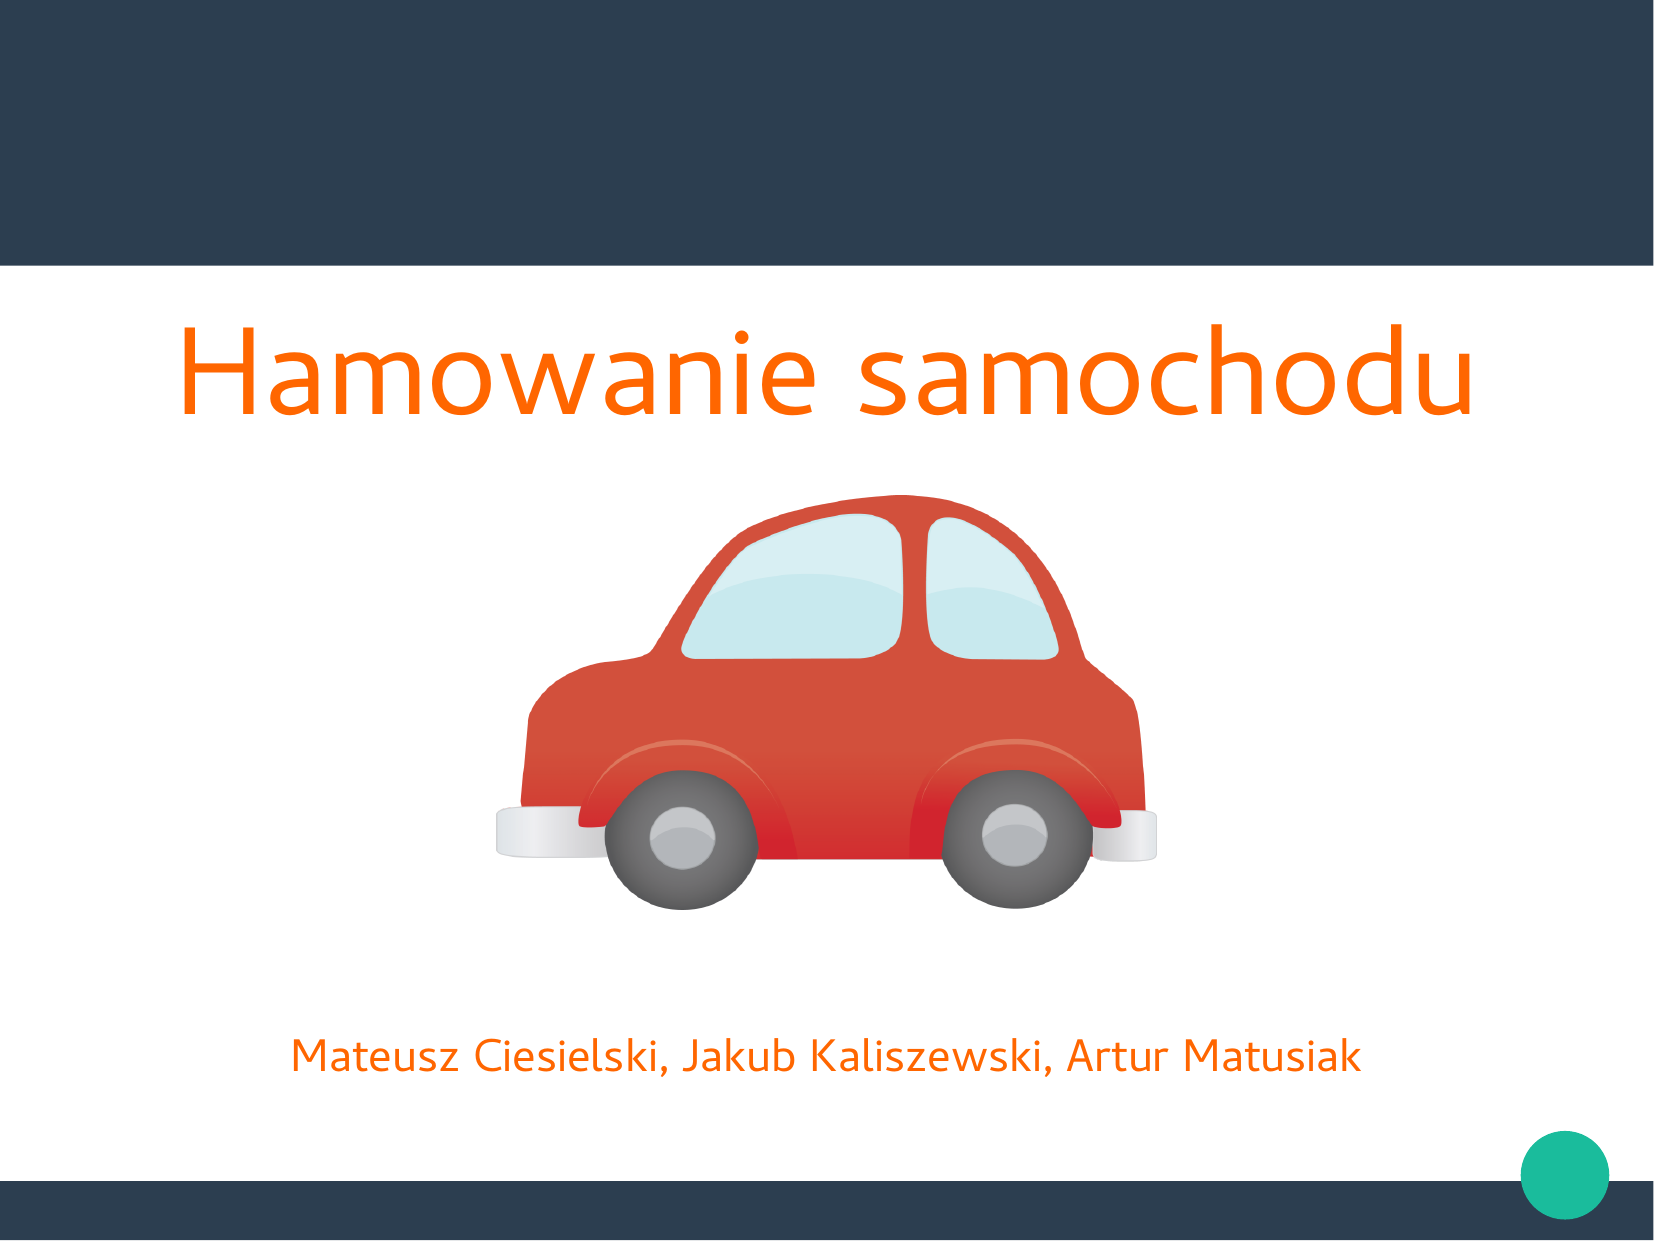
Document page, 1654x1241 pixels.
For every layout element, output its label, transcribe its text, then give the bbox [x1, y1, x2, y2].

text_box Mateusz Ciesielski, Jakub Kaliszewski, Artur Matusiak [106, 1020, 1547, 1151]
picture [496, 495, 1157, 910]
text_box Hamowanie samochodu [59, 8, 1595, 738]
